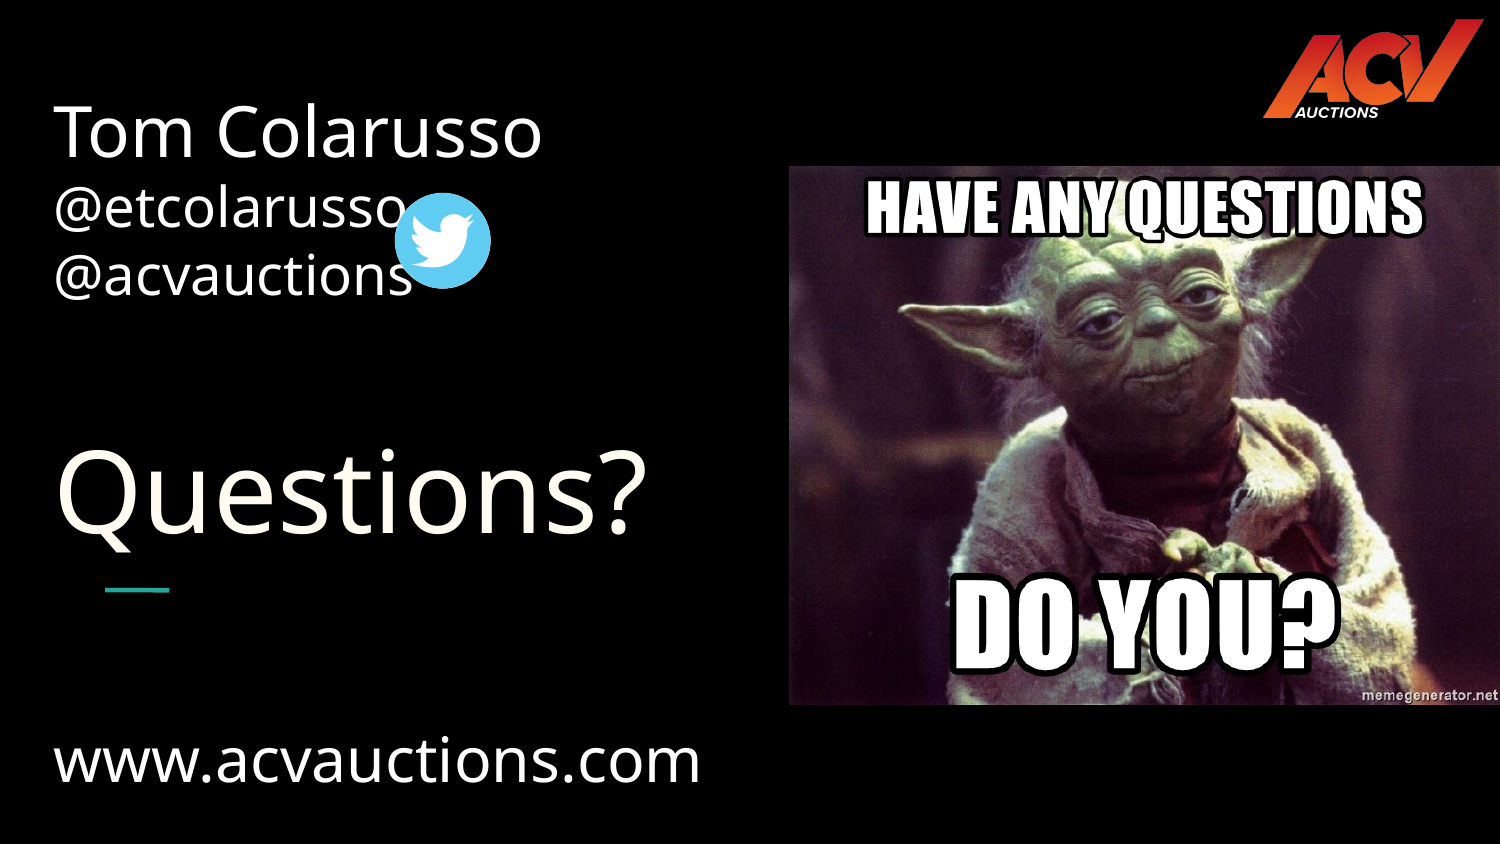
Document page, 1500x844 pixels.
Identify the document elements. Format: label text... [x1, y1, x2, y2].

subtitle www.acvauctions.com [38, 694, 1371, 824]
picture [393, 191, 492, 290]
title Questions? [38, 322, 789, 572]
picture [789, 166, 1500, 705]
picture [1262, 19, 1484, 118]
title Tom Colarusso @etcolarusso @acvauctions [38, 71, 822, 322]
